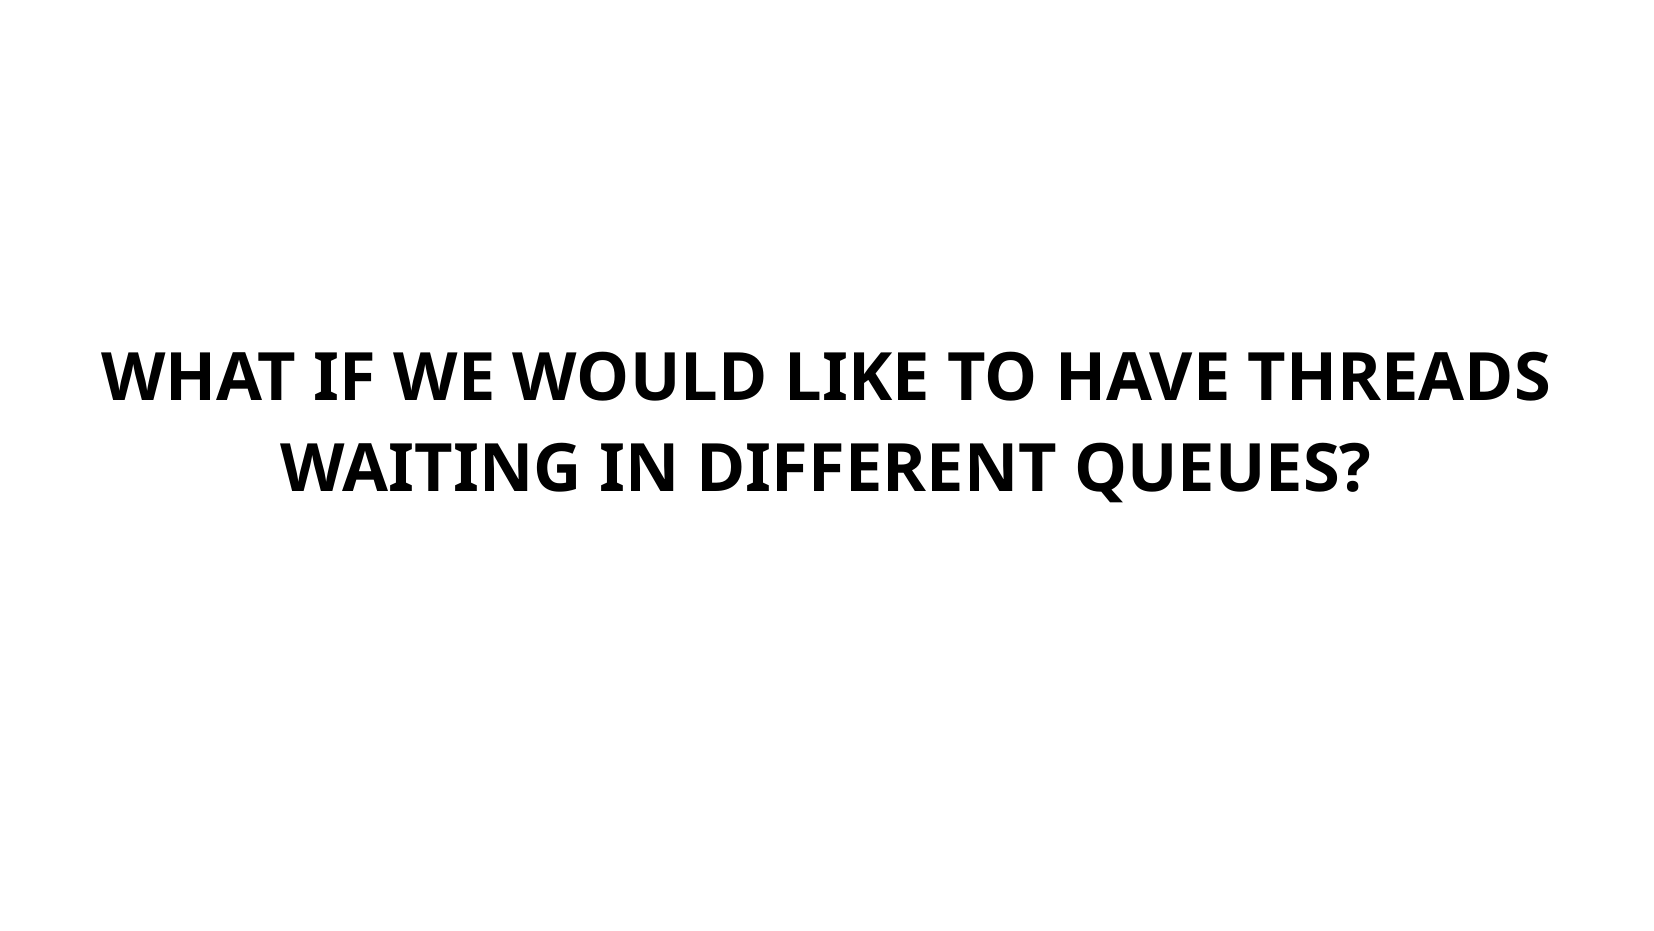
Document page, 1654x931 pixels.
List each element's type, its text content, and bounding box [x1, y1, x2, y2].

subtitle WHAT IF WE WOULD LIKE TO HAVE THREADS WAITING IN DIFFERENT QUEUES? [82, 105, 1571, 825]
